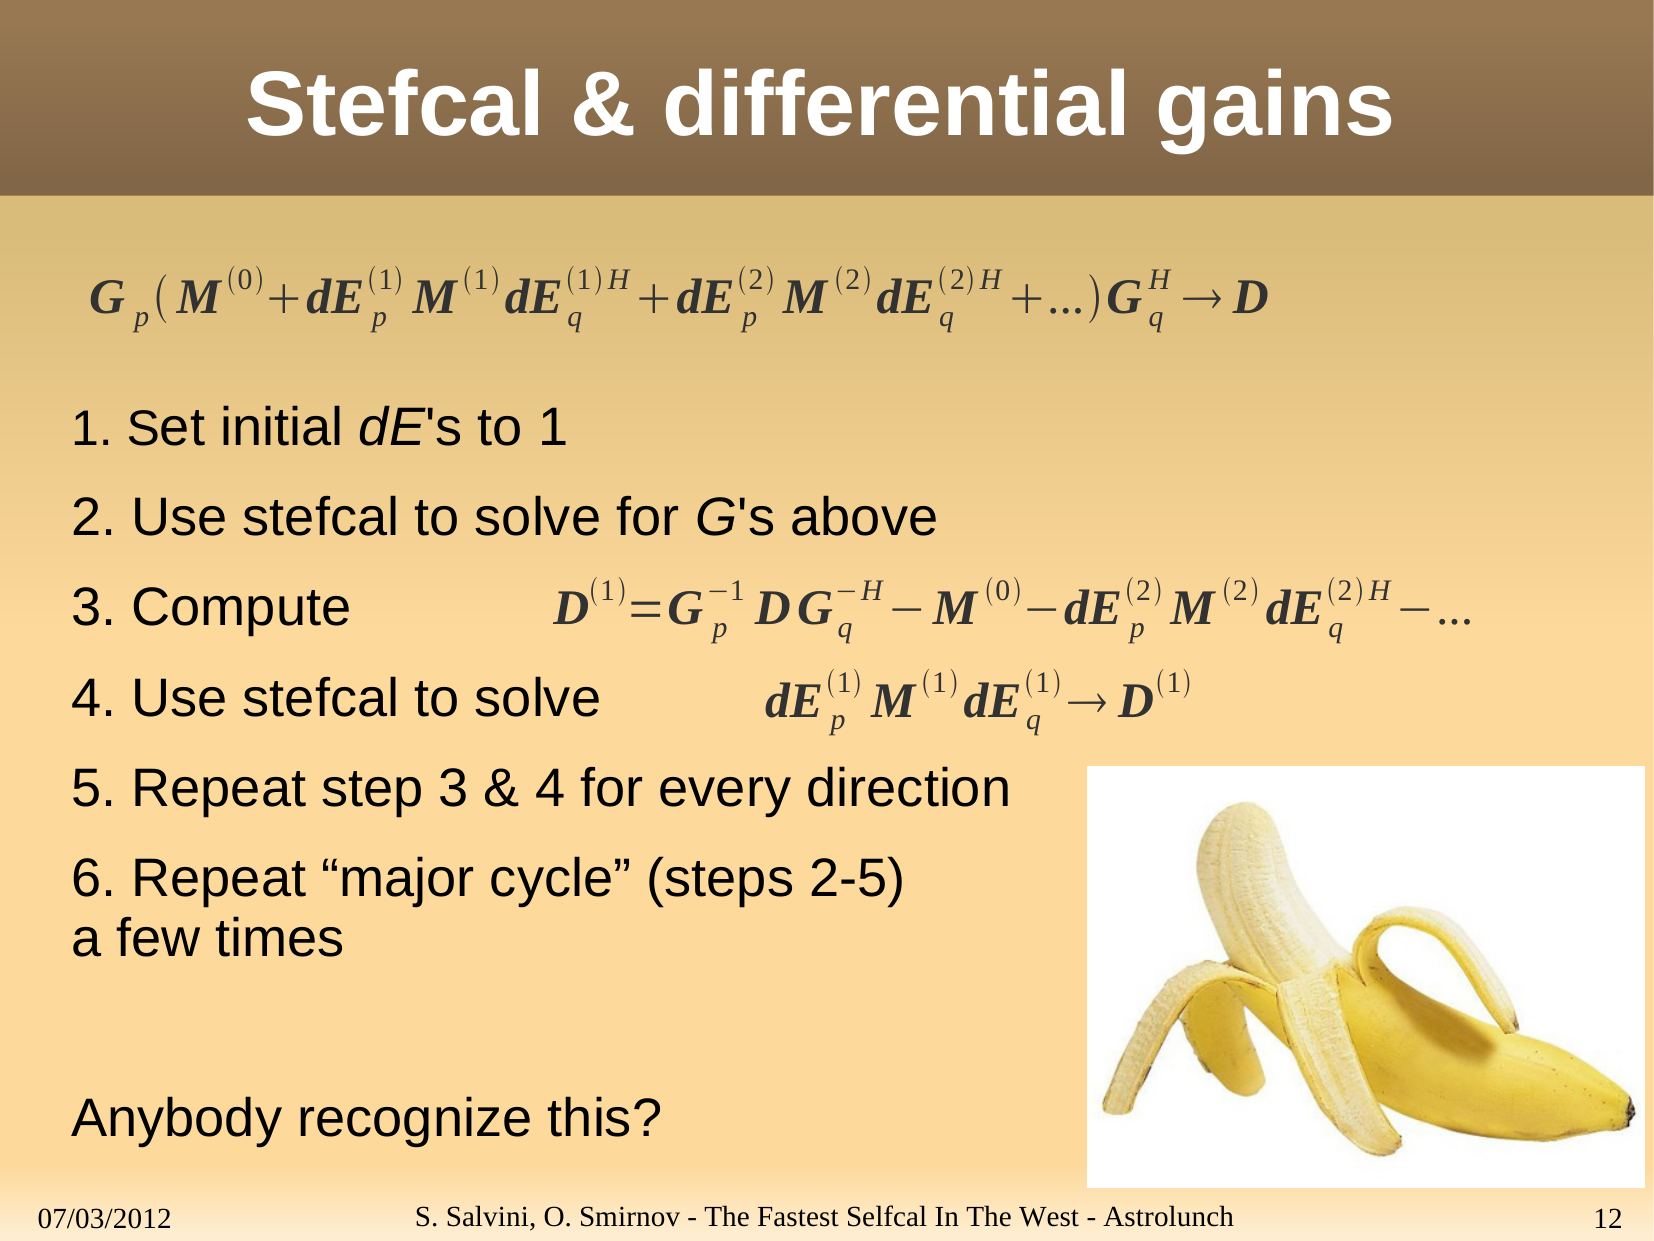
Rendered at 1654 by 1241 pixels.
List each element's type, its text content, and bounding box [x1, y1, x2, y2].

chart [542, 573, 1480, 644]
title Stefcal & differential gains [76, 7, 1565, 200]
list 1. Set initial dE's to 1 2. Use stefcal to solve for G's above 3. Compute 4. Use stefcal to solve 5. Repeat step 3 & 4 for every direction 6. Repeat “major cycle” (steps 2-5) a few times Anybody recognize this? [71, 396, 1560, 1149]
picture [0, 0, 1654, 1241]
chart [82, 262, 1275, 333]
chart [757, 665, 1198, 736]
